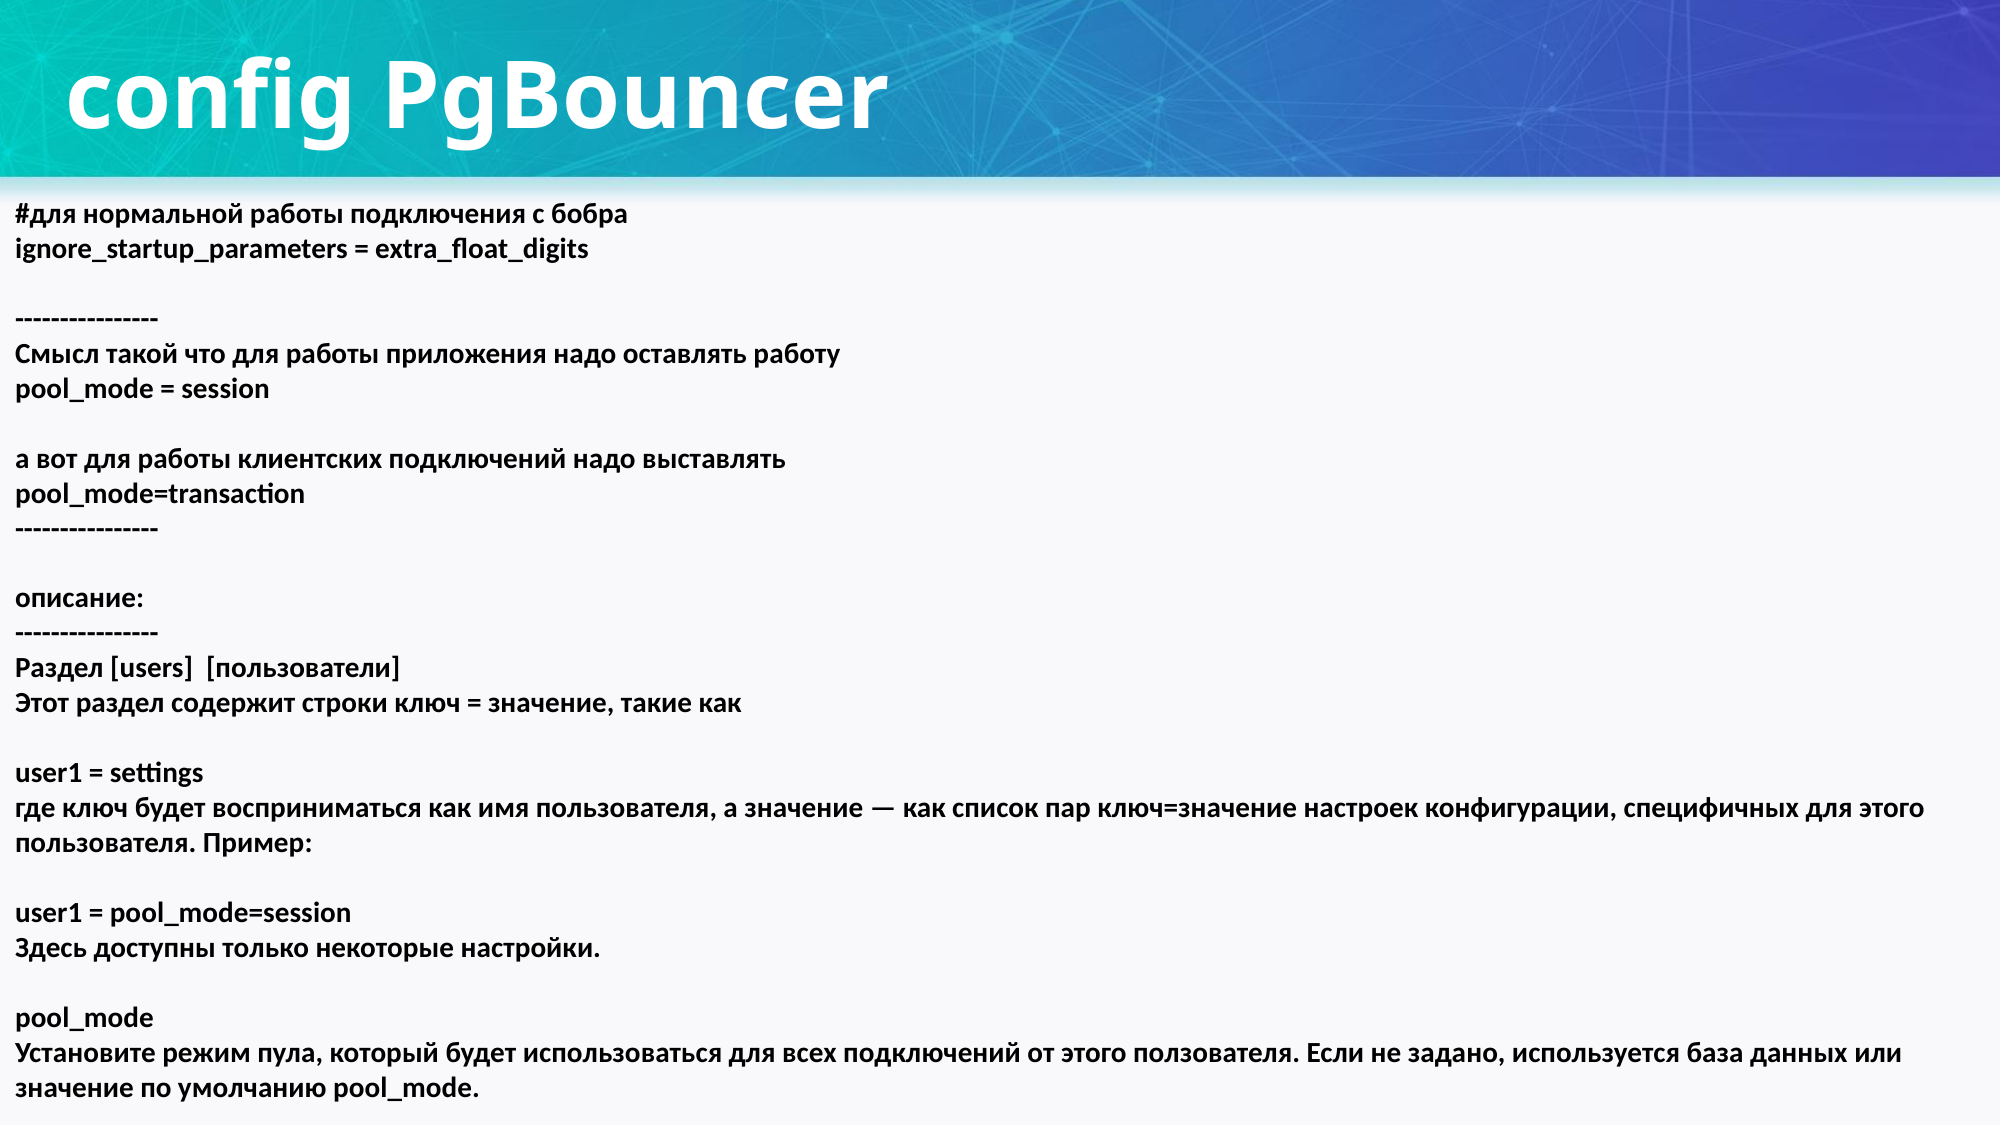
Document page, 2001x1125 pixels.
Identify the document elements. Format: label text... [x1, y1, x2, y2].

text_box config PgBouncer [315, 87, 336, 118]
text_box config PgBouncer [458, 87, 479, 118]
picture [0, 0, 2000, 179]
text_box config PgBouncer [65, 57, 1882, 140]
text_box #для нормальной работы подключения с бобра ignore_startup_parameters = extra_float_digits ---------------- Смысл такой что для работы приложения надо оставлять работу pool_mode = session а вот для работы клиентских подключений надо выставлять pool_mode=transaction ---------------- описание: ---------------- Раздел [users] [пользователи] Этот раздел содержит строки ключ = значение, такие как user1 = settings где ключ будет восприниматься как имя пользователя, а значение — как список пар ключ=значение настроек конфигурации, специфичных для этого пользователя. Пример: user1 = pool_mode=session Здесь доступны только некоторые настройки. pool_mode Установите режим пула, который будет использоваться для всех подключений от этого ползователя. Если не задано, используется база данных или значение по умолчанию pool_mode. [0, 179, 2000, 1125]
